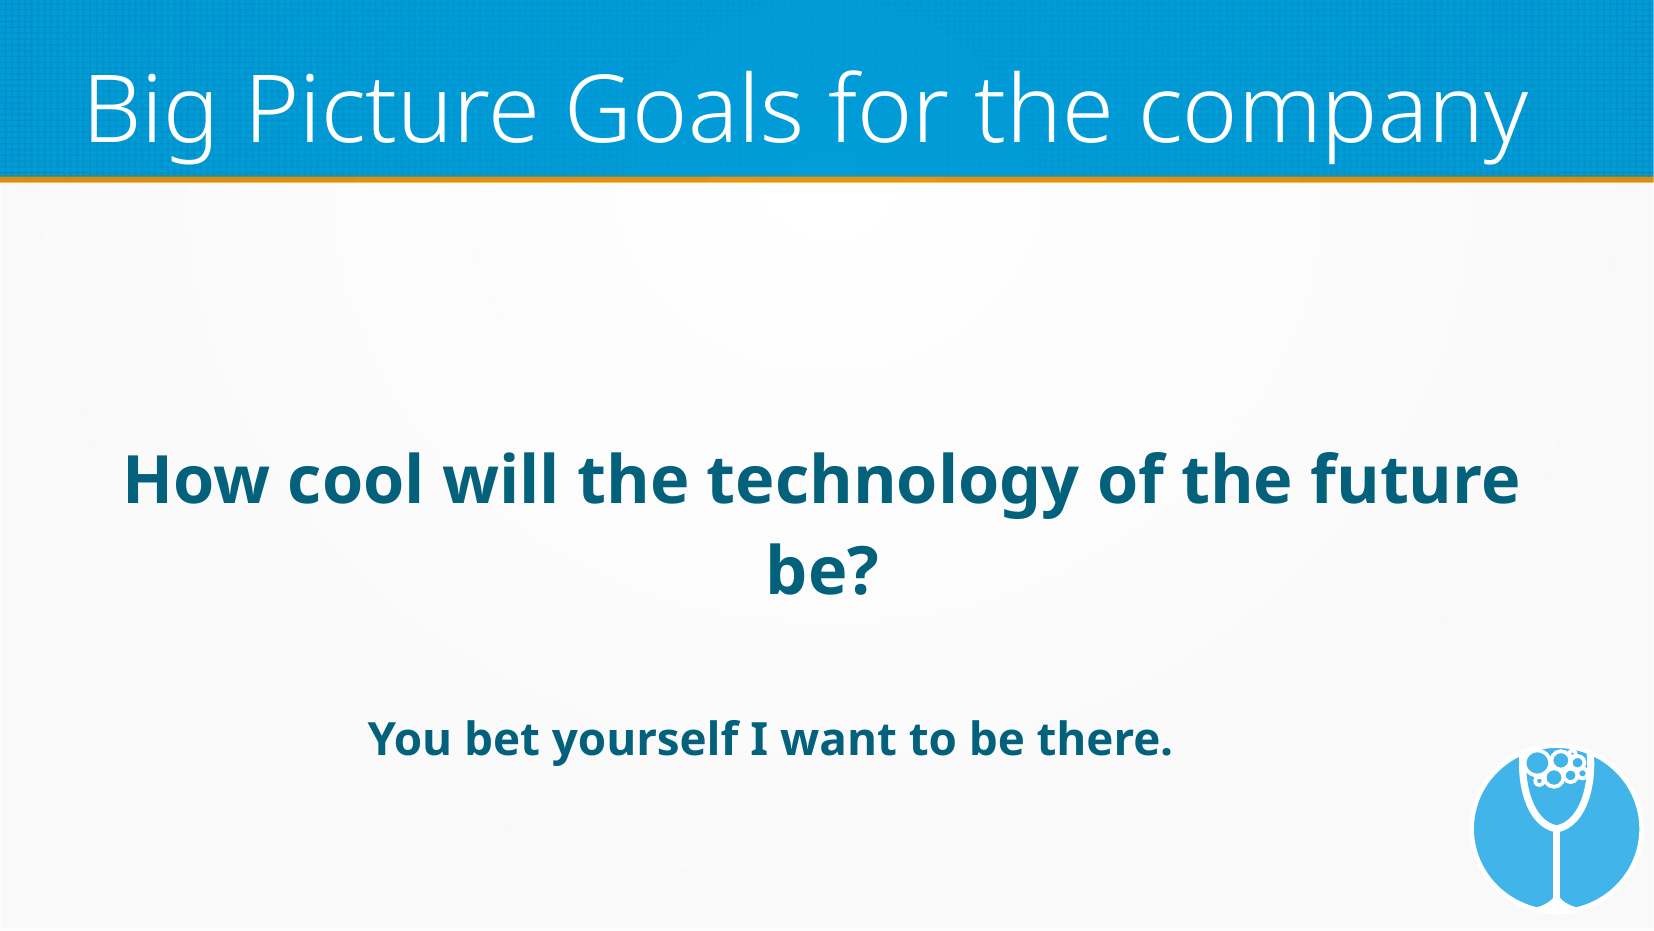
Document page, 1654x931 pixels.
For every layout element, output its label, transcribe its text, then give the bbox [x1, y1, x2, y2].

picture [0, 175, 1654, 931]
title Big Picture Goals for the company [82, 14, 1571, 171]
subtitle How cool will the technology of the future be? [82, 236, 1563, 811]
text_box You bet yourself I want to be there. [361, 704, 1292, 771]
